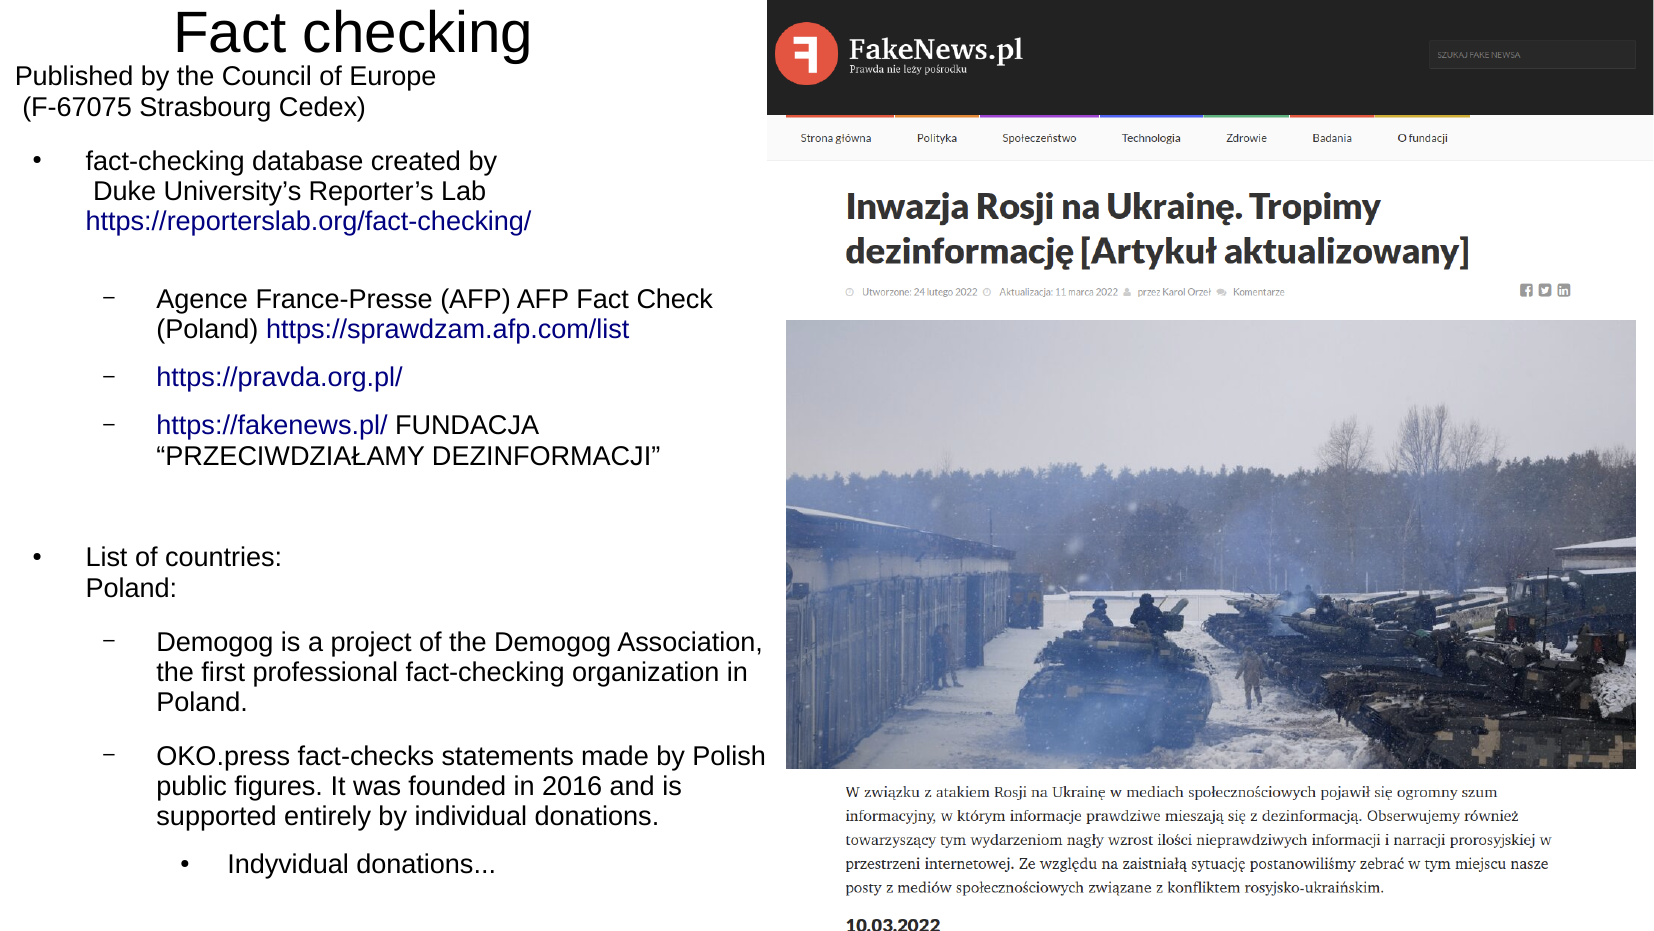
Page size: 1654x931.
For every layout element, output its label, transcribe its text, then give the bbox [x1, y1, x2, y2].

text_box Published by the Council of Europe (F-67075 Strasbourg Cedex) fact-checking database created by Duke University’s Reporter’s Lab https://reporterslab.org/fact-checking/ Agence France-Presse (AFP) AFP Fact Check (Poland) https://sprawdzam.afp.com/list https://pravda.org.pl/ https://fakenews.pl/ FUNDACJA “PRZECIWDZIAŁAMY DEZINFORMACJI” List of countries: Poland: Demogog is a project of the Demogog Association, the first professional fact-checking organization in Poland. OKO.press fact-checks statements made by Polish public figures. It was founded in 2016 and is supported entirely by individual donations. Indyvidual donations... [0, 54, 813, 931]
picture [813, 0, 1654, 931]
title Fact checking [0, 0, 1098, 110]
